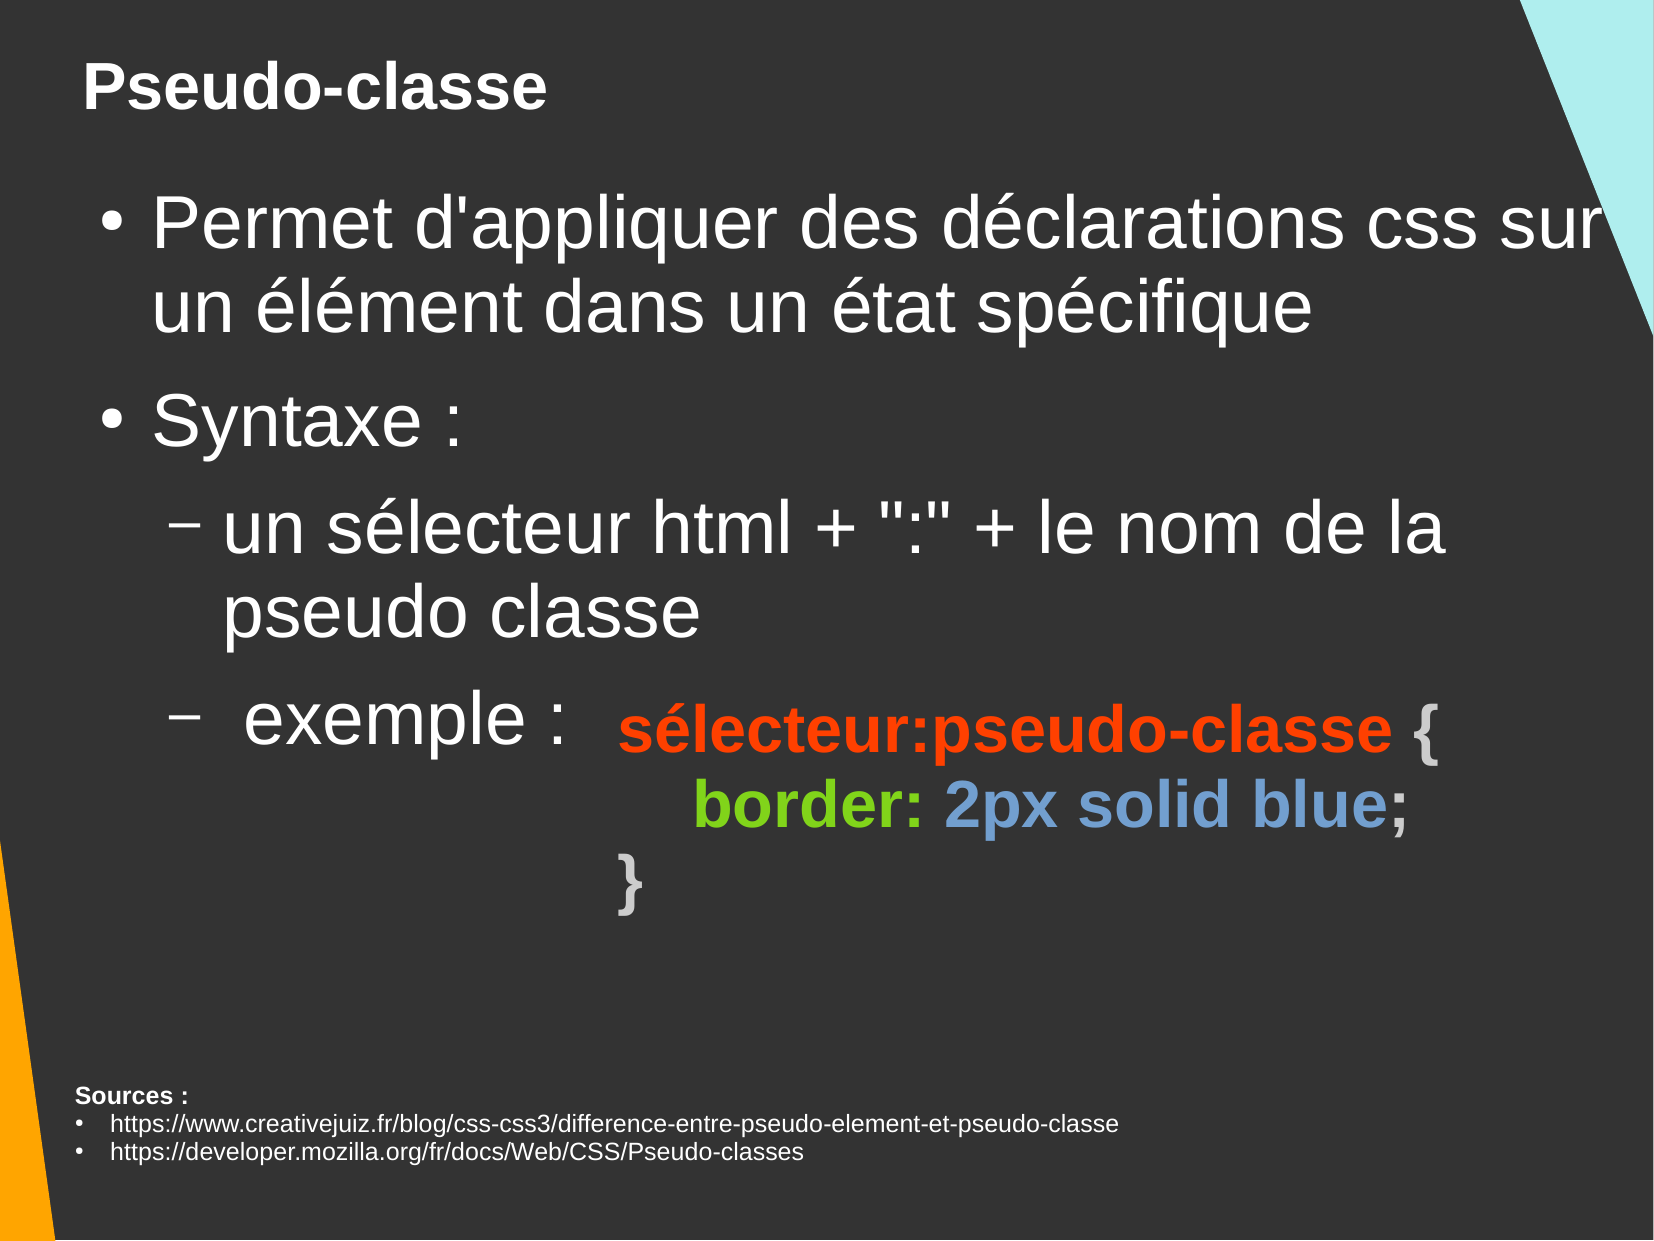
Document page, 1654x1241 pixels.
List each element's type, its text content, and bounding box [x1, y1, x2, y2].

text_box Sources : https://www.creativejuiz.fr/blog/css-css3/difference-entre-pseudo-element-et-pseudo-classe https://developer.mozilla.org/fr/docs/Web/CSS/Pseudo-classes [60, 1074, 1546, 1241]
list Permet d'appliquer des déclarations css sur un élément dans un état spécifique Syntaxe : un sélecteur html + ":" + le nom de la pseudo classe exemple : [80, 180, 1605, 839]
title Pseudo-classe [82, 49, 1571, 152]
text_box [1519, 0, 1654, 338]
text_box [0, 840, 56, 1241]
text_box sélecteur:pseudo-classe { border: 2px solid blue; } [602, 685, 1571, 934]
